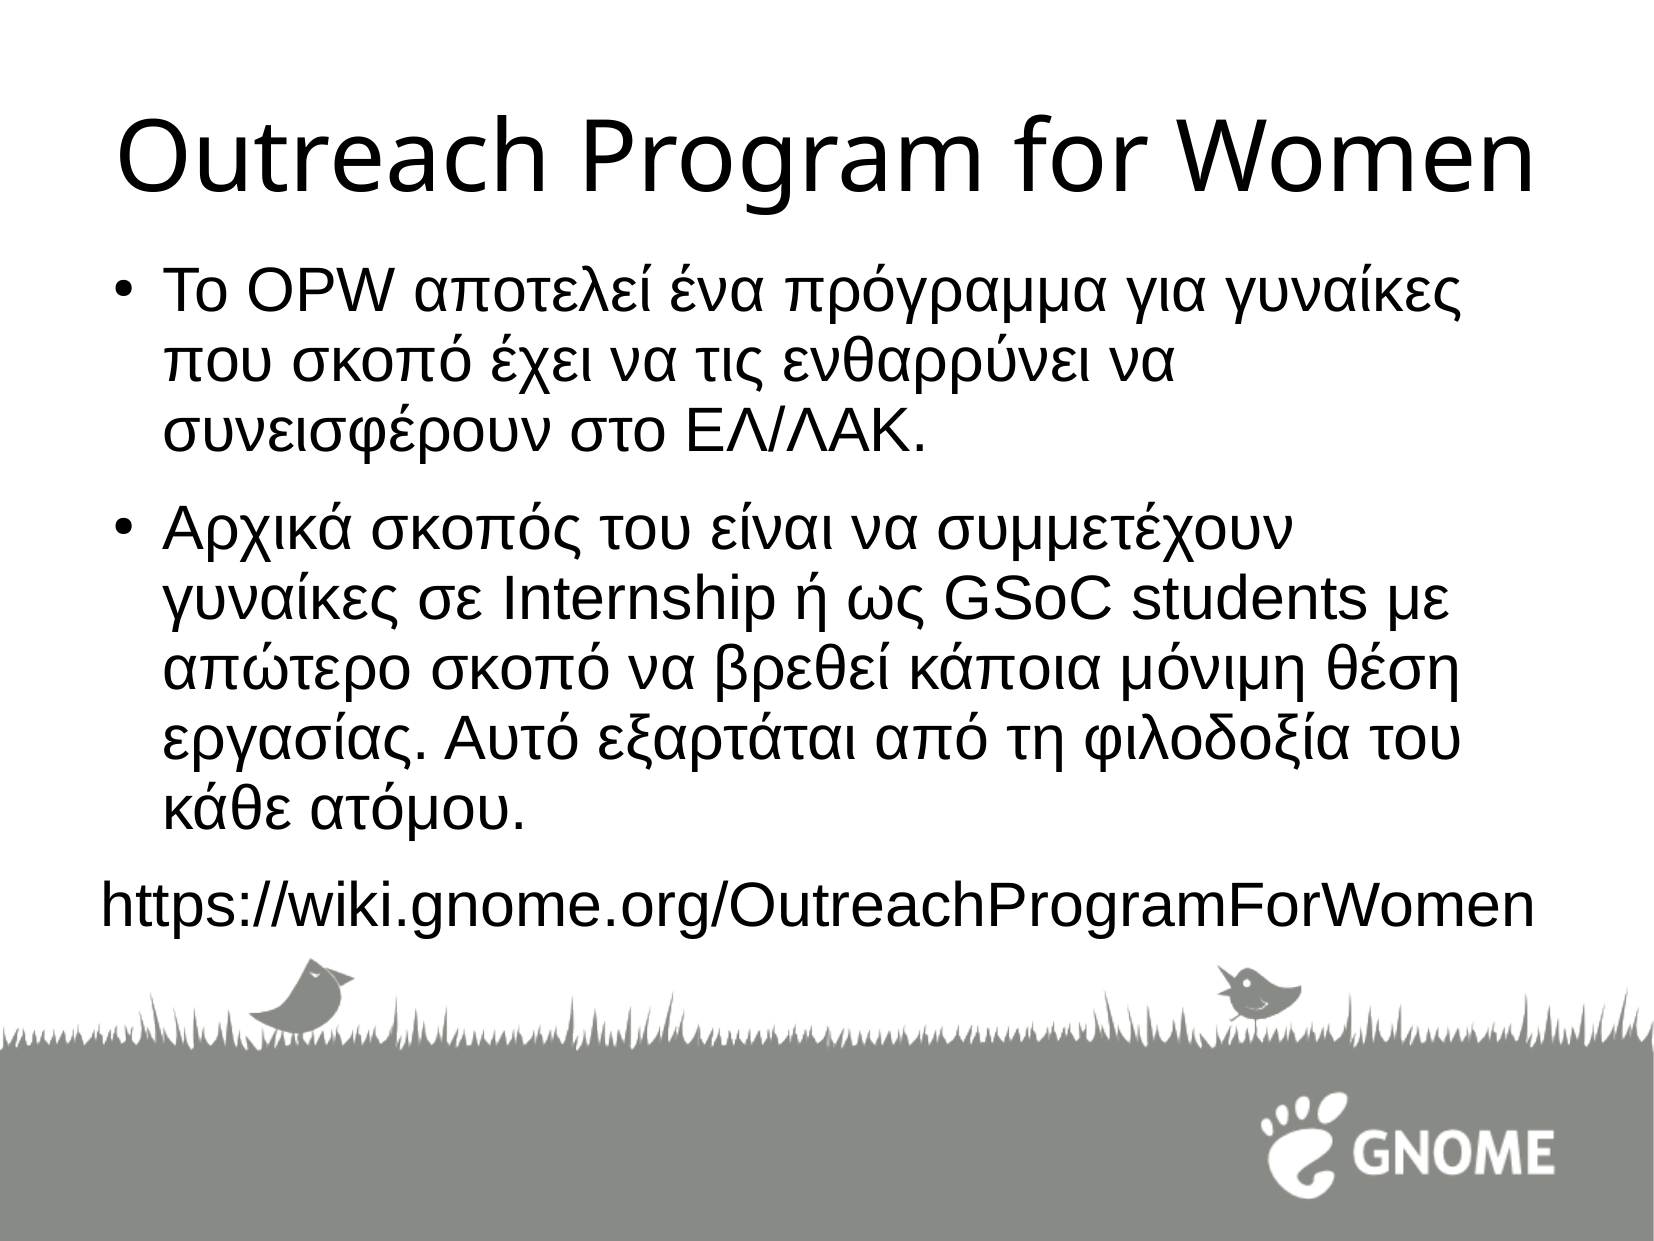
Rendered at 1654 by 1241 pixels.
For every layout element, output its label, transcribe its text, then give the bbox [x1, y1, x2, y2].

title Outreach Program for Women [82, 49, 1571, 257]
picture [0, 0, 1654, 1241]
list Το OPW αποτελεί ένα πρόγραμμα για γυναίκες που σκοπό έχει να τις ενθαρρύνει να συνεισφέρουν στο ΕΛ/ΛΑΚ. Αρχικά σκοπός του είναι να συμμετέχουν γυναίκες σε Internship ή ως GSoC students με απώτερο σκοπό να βρεθεί κάποια μόνιμη θέση εργασίας. Αυτό εξαρτάται από τη φιλοδοξία του κάθε ατόμου. https://wiki.gnome.org/OutreachProgramForWomen [95, 254, 1544, 974]
